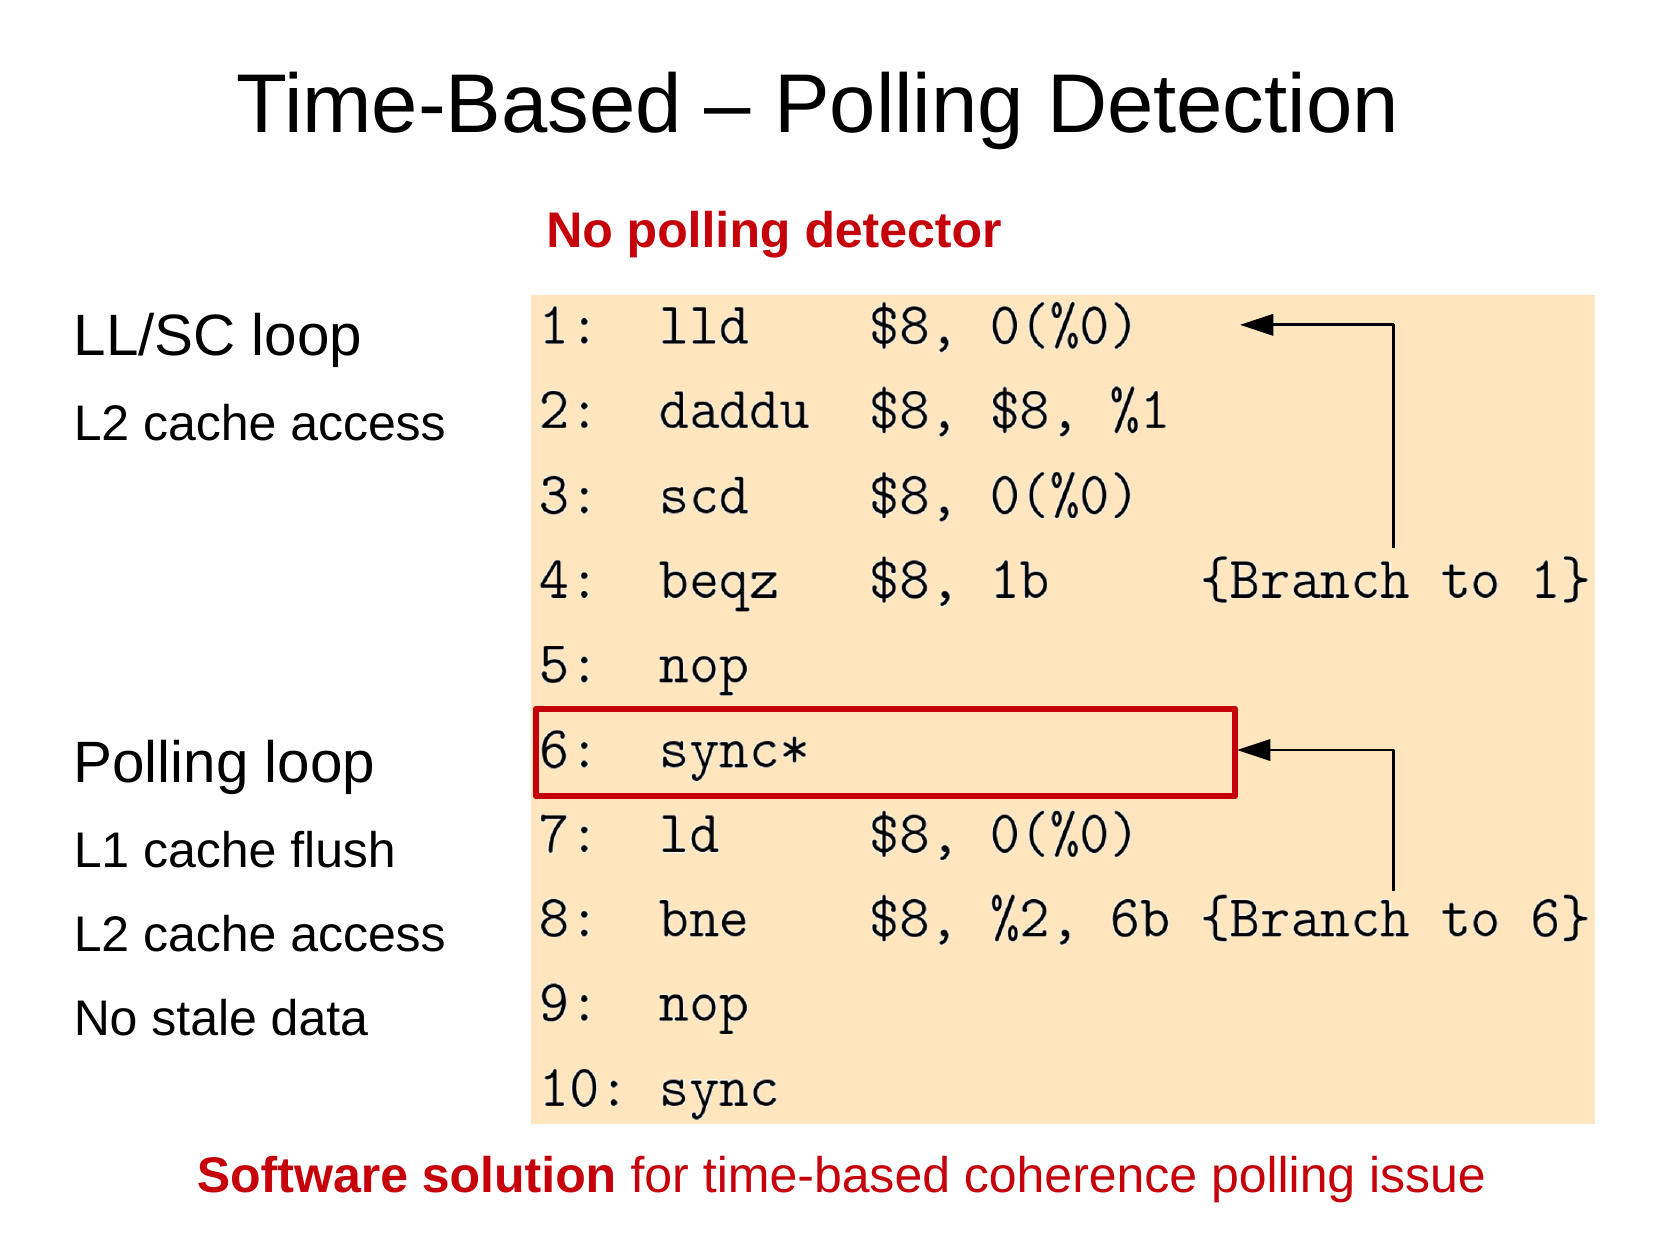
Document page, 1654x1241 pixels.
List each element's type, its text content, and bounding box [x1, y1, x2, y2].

text_box No polling detector [531, 195, 1063, 266]
text_box Software solution for time-based coherence polling issue [88, 1140, 1595, 1211]
title Time-Based – Polling Detection [59, 56, 1577, 150]
text_box Polling loop L1 cache flush L2 cache access No stale data [59, 722, 532, 1054]
text_box LL/SC loop L2 cache access [59, 295, 532, 459]
picture [531, 295, 1595, 1124]
